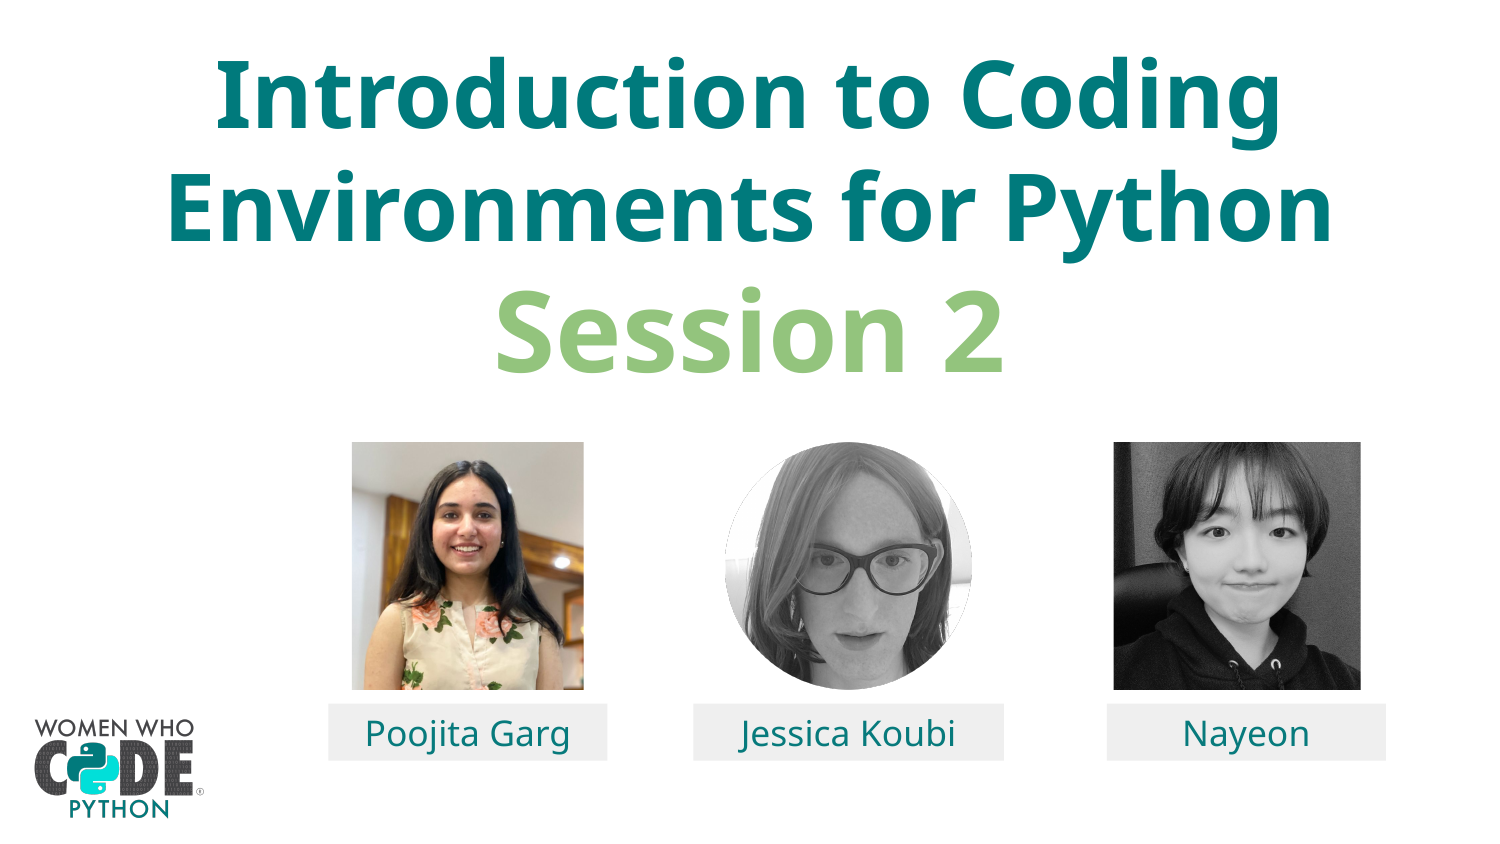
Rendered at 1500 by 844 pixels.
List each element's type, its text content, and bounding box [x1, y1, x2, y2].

title Jessica Koubi [693, 703, 1004, 761]
picture [725, 442, 973, 690]
title Nayeon [1106, 703, 1386, 761]
picture [351, 442, 584, 690]
picture [19, 704, 213, 833]
title Poojita Garg [328, 703, 608, 761]
text_box Introduction to Coding Environments for Python Session 2 [32, 35, 1468, 410]
picture [1113, 442, 1361, 690]
